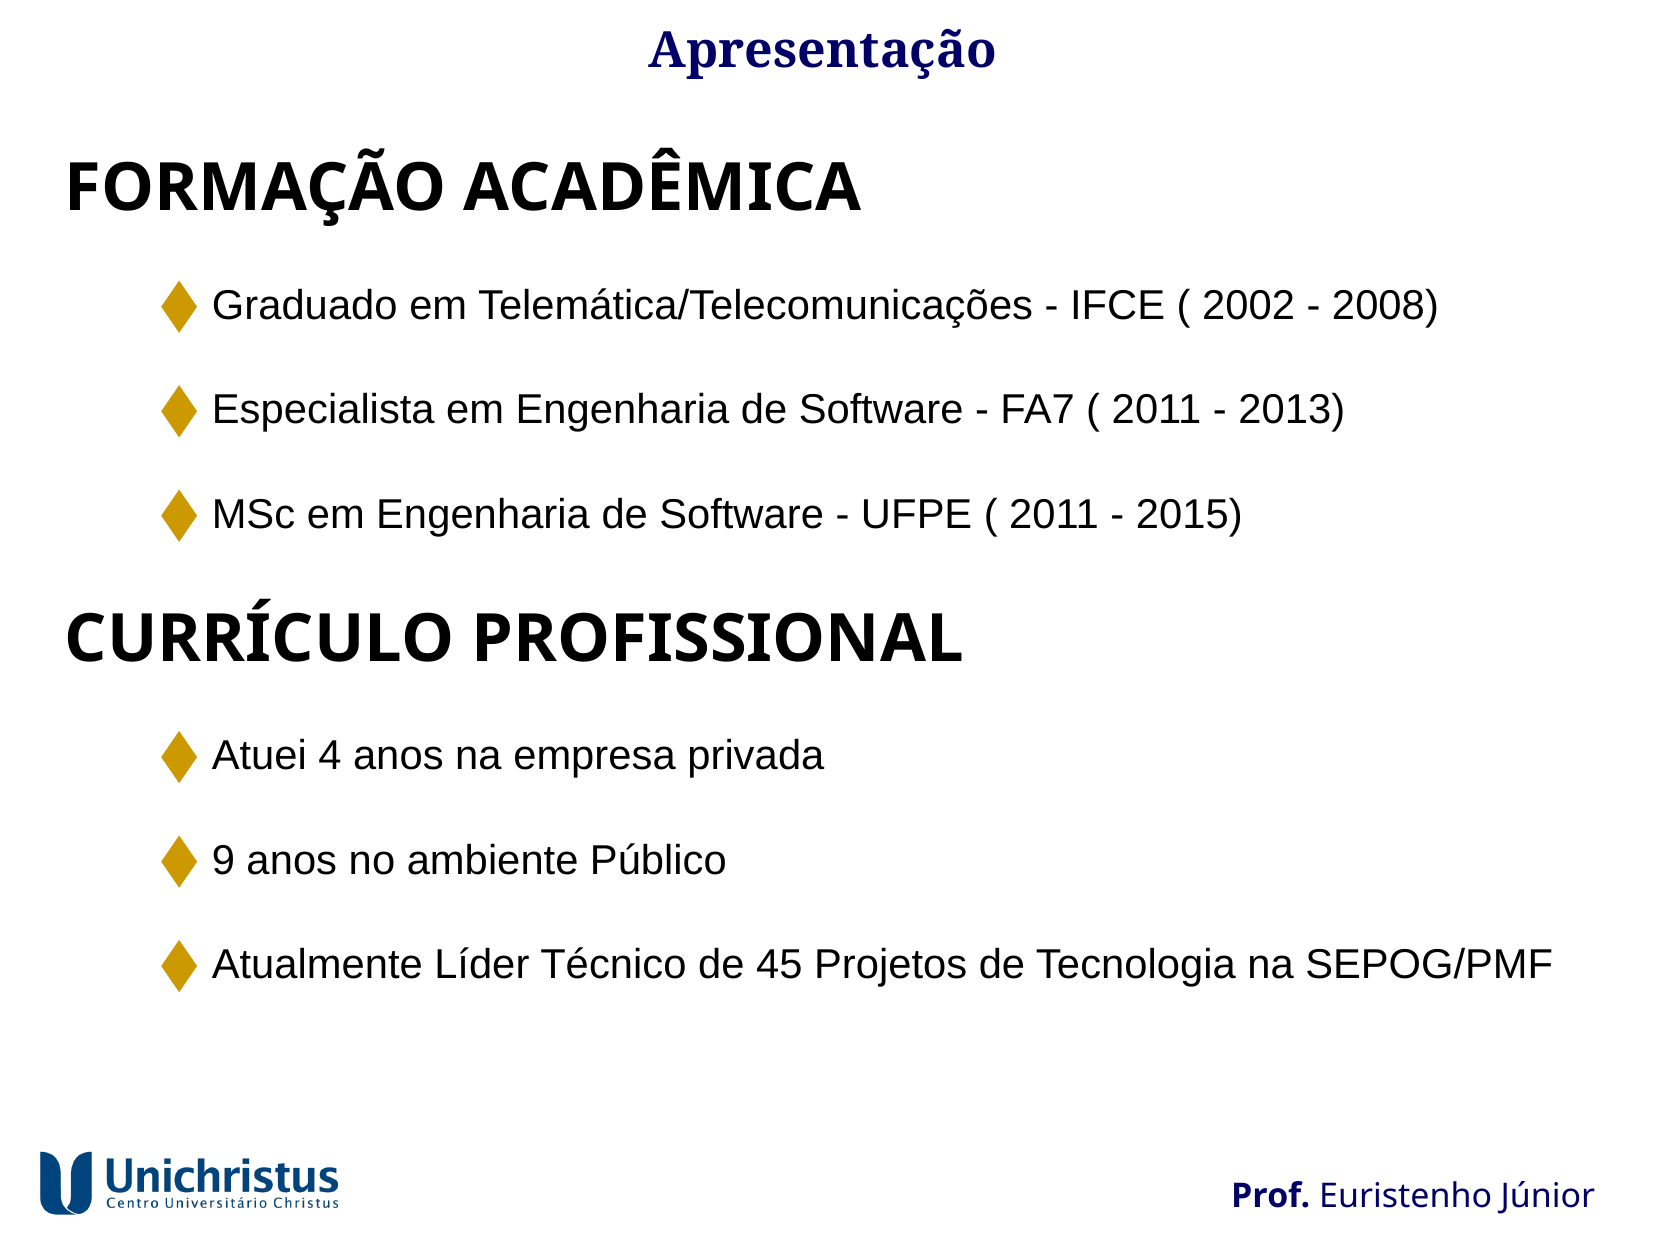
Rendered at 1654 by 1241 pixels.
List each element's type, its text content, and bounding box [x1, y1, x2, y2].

picture [35, 1148, 343, 1217]
text_box [161, 730, 197, 784]
text_box CURRÍCULO PROFISSIONAL [50, 582, 1030, 725]
text_box 9 anos no ambiente Público [197, 828, 748, 897]
text_box Prof. Euristenho Júnior [1216, 1163, 1654, 1224]
text_box MSc em Engenharia de Software - UFPE ( 2011 - 2015) [197, 483, 1270, 551]
text_box [161, 489, 197, 542]
text_box [161, 385, 197, 438]
text_box FORMAÇÃO ACADÊMICA [50, 132, 940, 275]
text_box Atuei 4 anos na empresa privada [197, 724, 847, 793]
text_box Graduado em Telemática/Telecomunicações - IFCE ( 2002 - 2008) [197, 274, 1468, 342]
text_box Atualmente Líder Técnico de 45 Projetos de Tecnologia na SEPOG/PMF [197, 933, 1583, 1002]
text_box [161, 835, 197, 888]
text_box [161, 280, 197, 333]
text_box [161, 939, 197, 993]
text_box Apresentação [633, 6, 1020, 113]
text_box Especialista em Engenharia de Software - FA7 ( 2011 - 2013) [197, 378, 1374, 447]
